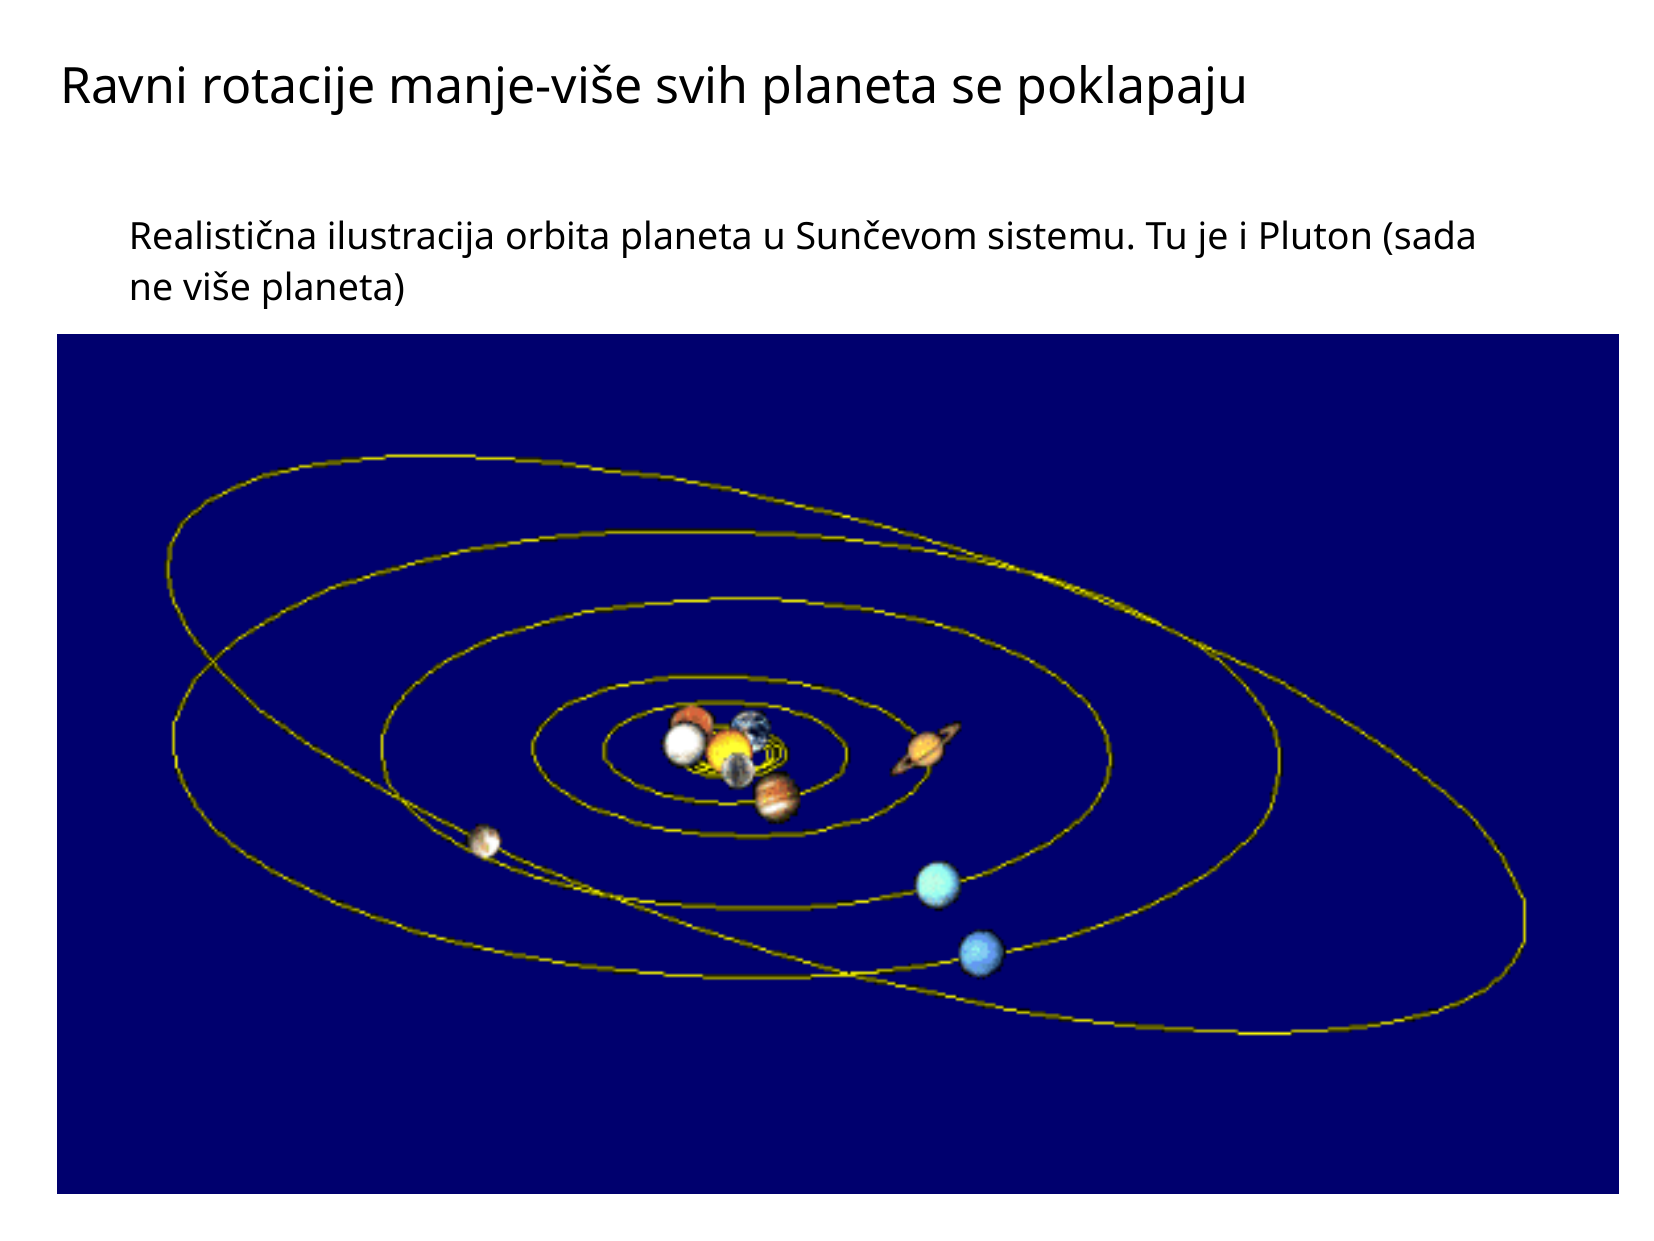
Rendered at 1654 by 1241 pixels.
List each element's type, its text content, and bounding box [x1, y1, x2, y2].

picture [57, 334, 1619, 1194]
title Ravni rotacije manje-više svih planeta se poklapaju [59, 17, 1648, 150]
text_box Realistična ilustracija orbita planeta u Sunčevom sistemu. Tu je i Pluton (sada ne više planeta) [114, 201, 1526, 306]
